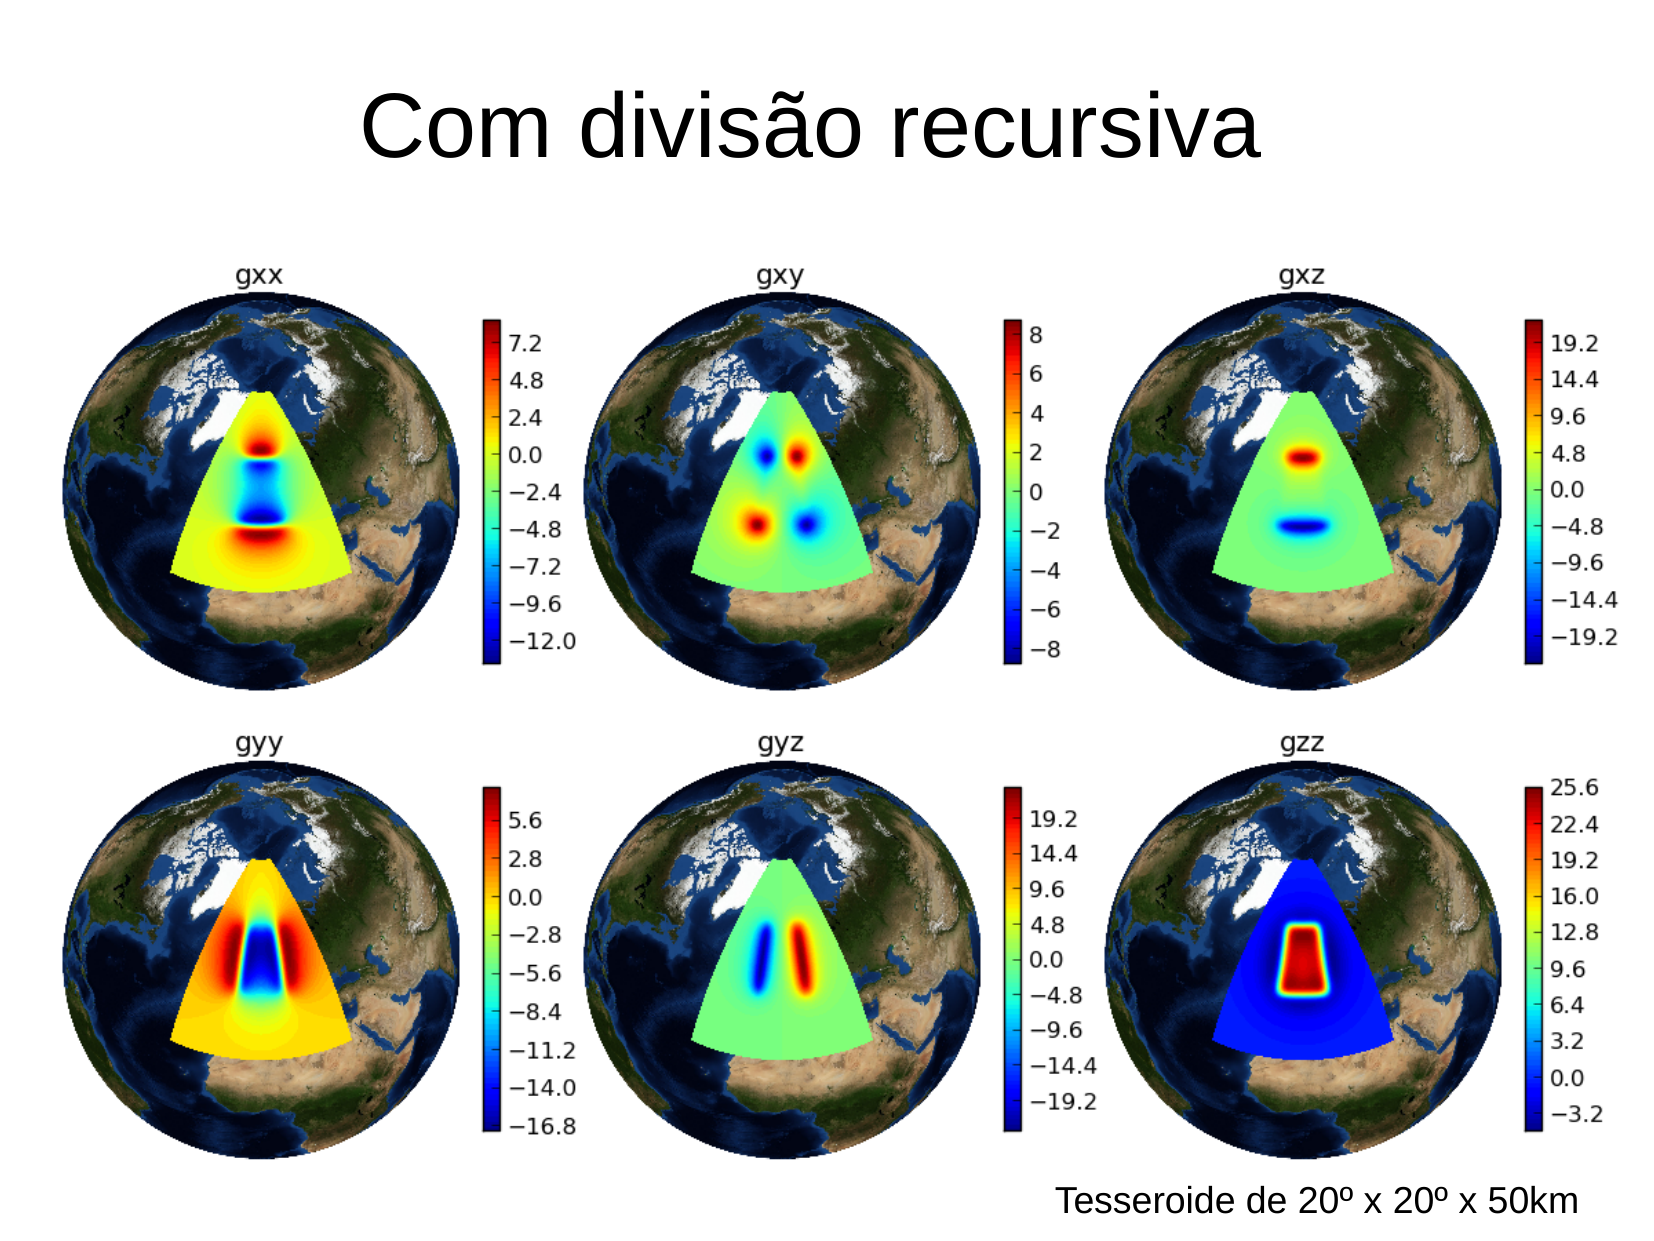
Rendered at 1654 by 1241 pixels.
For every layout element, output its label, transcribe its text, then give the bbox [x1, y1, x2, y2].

title Com divisão recursiva [80, 22, 1569, 230]
picture [0, 244, 1634, 1209]
text_box Tesseroide de 20º x 20º x 50km [1040, 1171, 1604, 1229]
